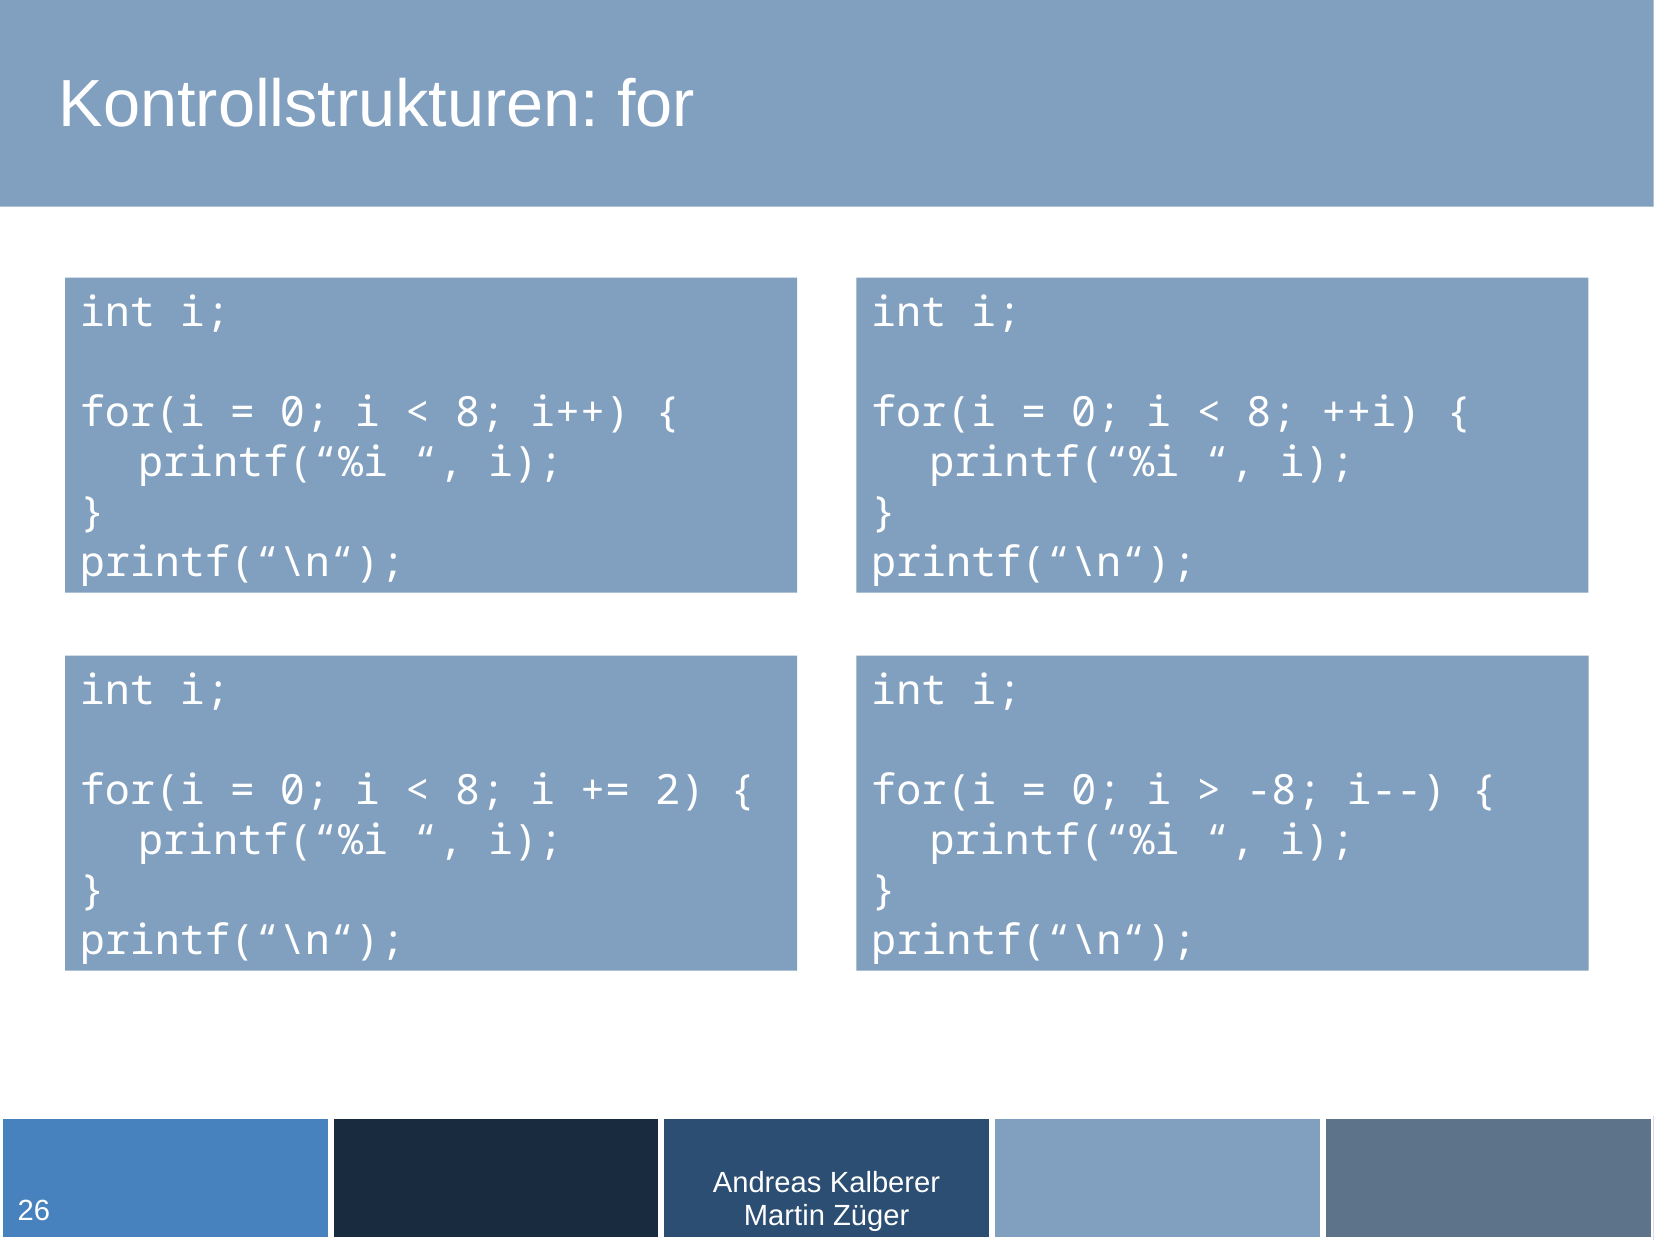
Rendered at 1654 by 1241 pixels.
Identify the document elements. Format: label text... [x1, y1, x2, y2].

text_box int i; for(i = 0; i < 8; ++i) { printf(“%i “, i); } printf(“\n“); [856, 277, 1589, 593]
text_box int i; for(i = 0; i < 8; i += 2) { printf(“%i “, i); } printf(“\n“); [65, 655, 798, 971]
text_box int i; for(i = 0; i < 8; i++) { printf(“%i “, i); } printf(“\n“); [65, 277, 798, 593]
text_box int i; for(i = 0; i > -8; i--) { printf(“%i “, i); } printf(“\n“); [856, 655, 1589, 971]
title Kontrollstrukturen: for [59, 29, 1595, 178]
